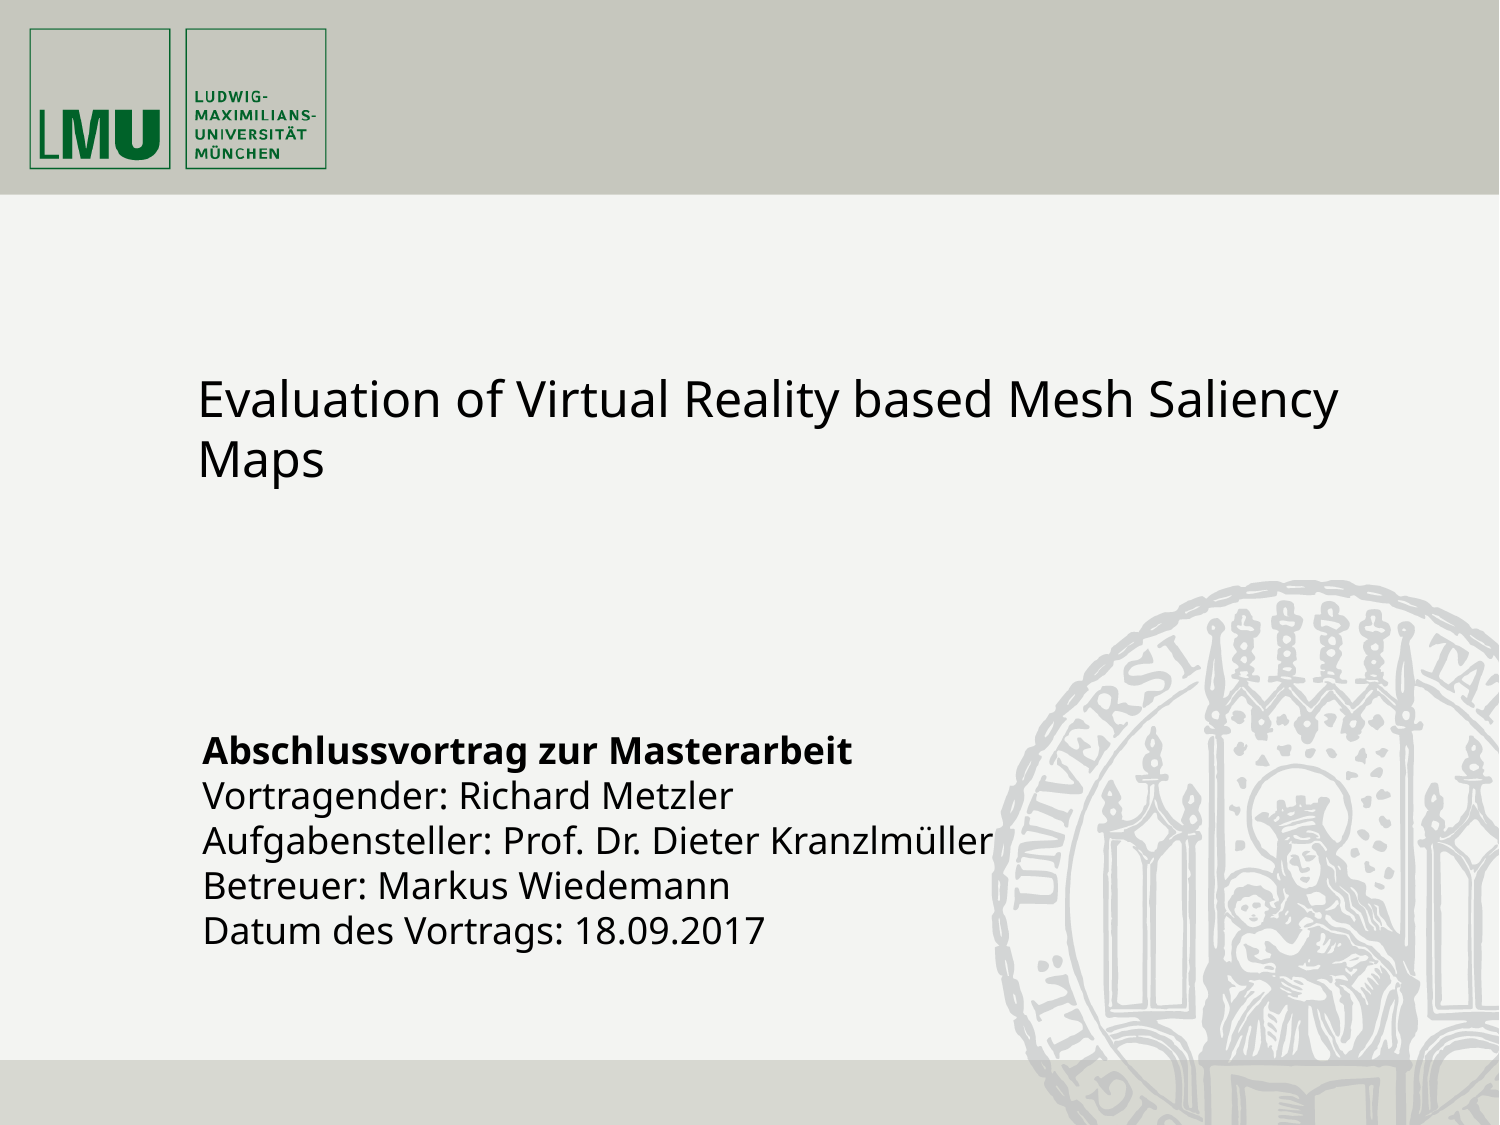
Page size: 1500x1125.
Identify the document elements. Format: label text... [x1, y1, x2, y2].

picture [0, 0, 1499, 1125]
text_box Evaluation of Virtual Reality based Mesh Saliency Maps [183, 284, 1393, 495]
text_box Abschlussvortrag zur Masterarbeit Vortragender: Richard Metzler Aufgabensteller: Prof. Dr. Dieter Kranzlmüller Betreuer: Markus Wiedemann Datum des Vortrags: 18.09.2017 [187, 719, 1396, 1041]
